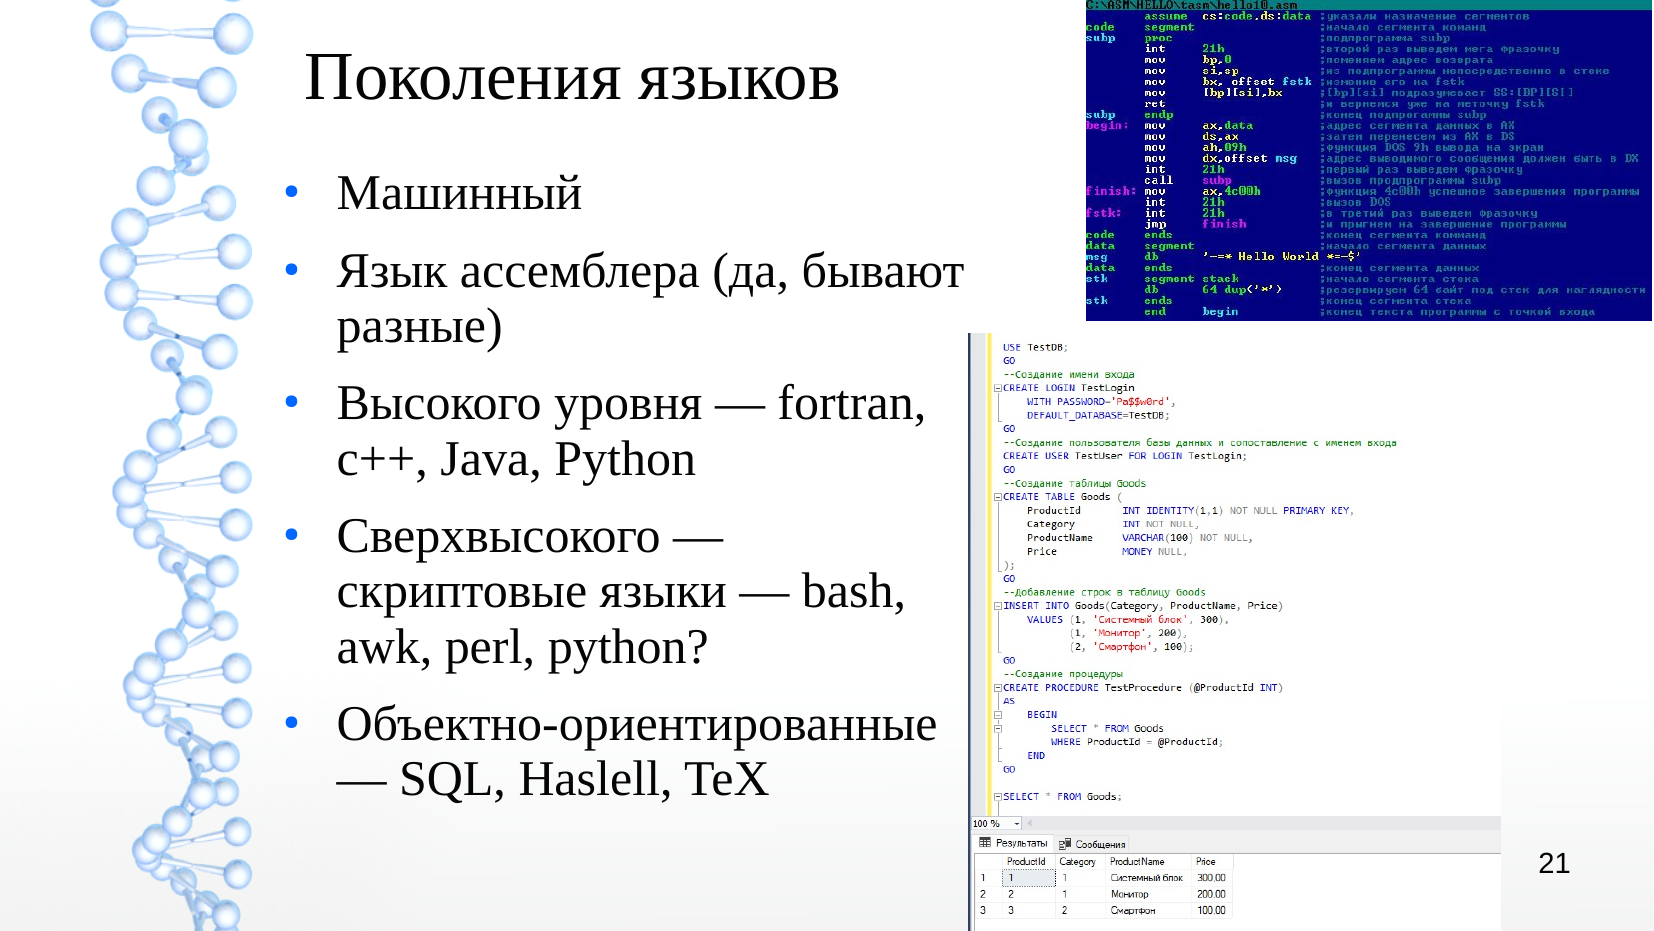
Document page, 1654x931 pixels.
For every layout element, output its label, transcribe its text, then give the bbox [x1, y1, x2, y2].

title Поколения языков [0, 0, 1086, 154]
picture [0, 0, 1654, 931]
list Машинный Язык ассемблера (да, бывают разные) Высокого уровня — fortran, c++, Java, Python Сверхвысокого — скриптовые языки — bash, awk, perl, python? Объектно-ориентированные — SQL, Haslell, TeX [265, 165, 969, 886]
